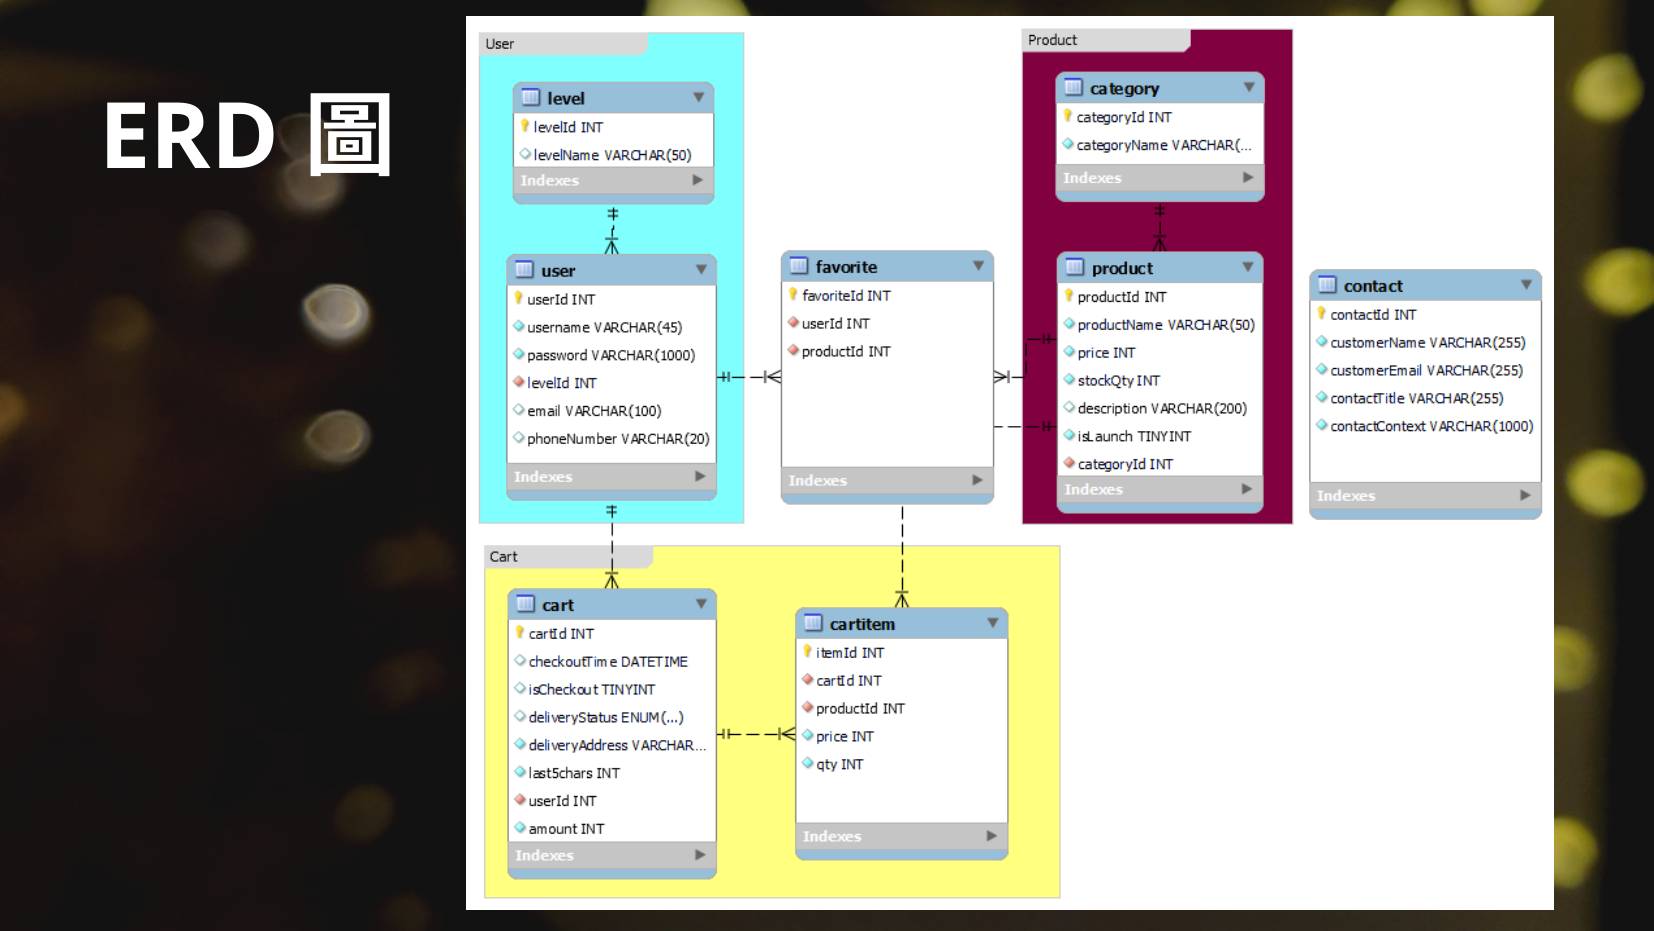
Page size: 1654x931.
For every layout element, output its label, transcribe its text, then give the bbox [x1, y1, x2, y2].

title ERD圖 [0, 51, 466, 207]
picture [0, 0, 1654, 931]
